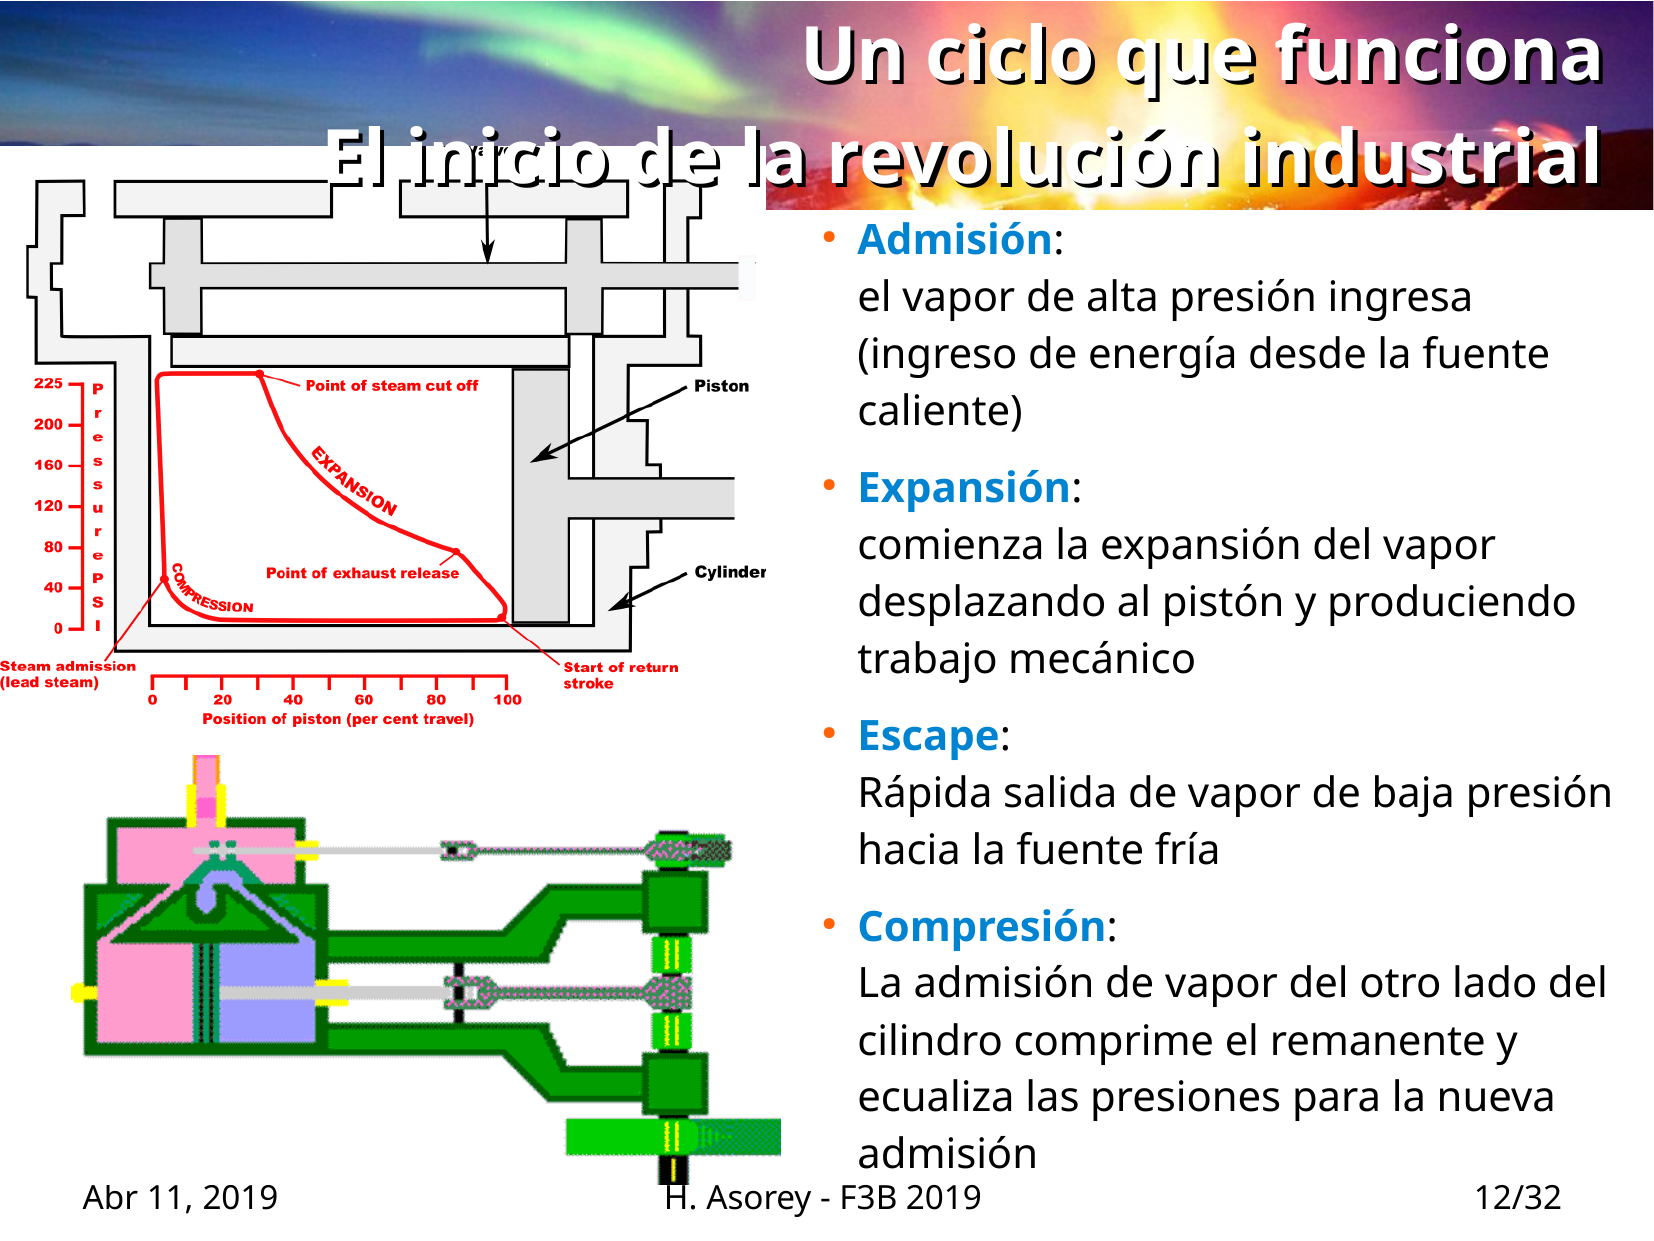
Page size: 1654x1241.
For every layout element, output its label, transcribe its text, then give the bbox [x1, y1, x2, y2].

title Un ciclo que funciona El inicio de la revolución industrial [45, 11, 1606, 195]
picture [0, 1, 1654, 728]
picture [71, 755, 781, 1186]
list Admisión: el vapor de alta presión ingresa (ingreso de energía desde la fuente caliente) Expansión: comienza la expansión del vapor desplazando al pistón y produciendo trabajo mecánico Escape: Rápida salida de vapor de baja presión hacia la fuente fría Compresión: La admisión de vapor del otro lado del cilindro comprime el remanente y ecualiza las presiones para la nueva admisión [810, 210, 1636, 1186]
